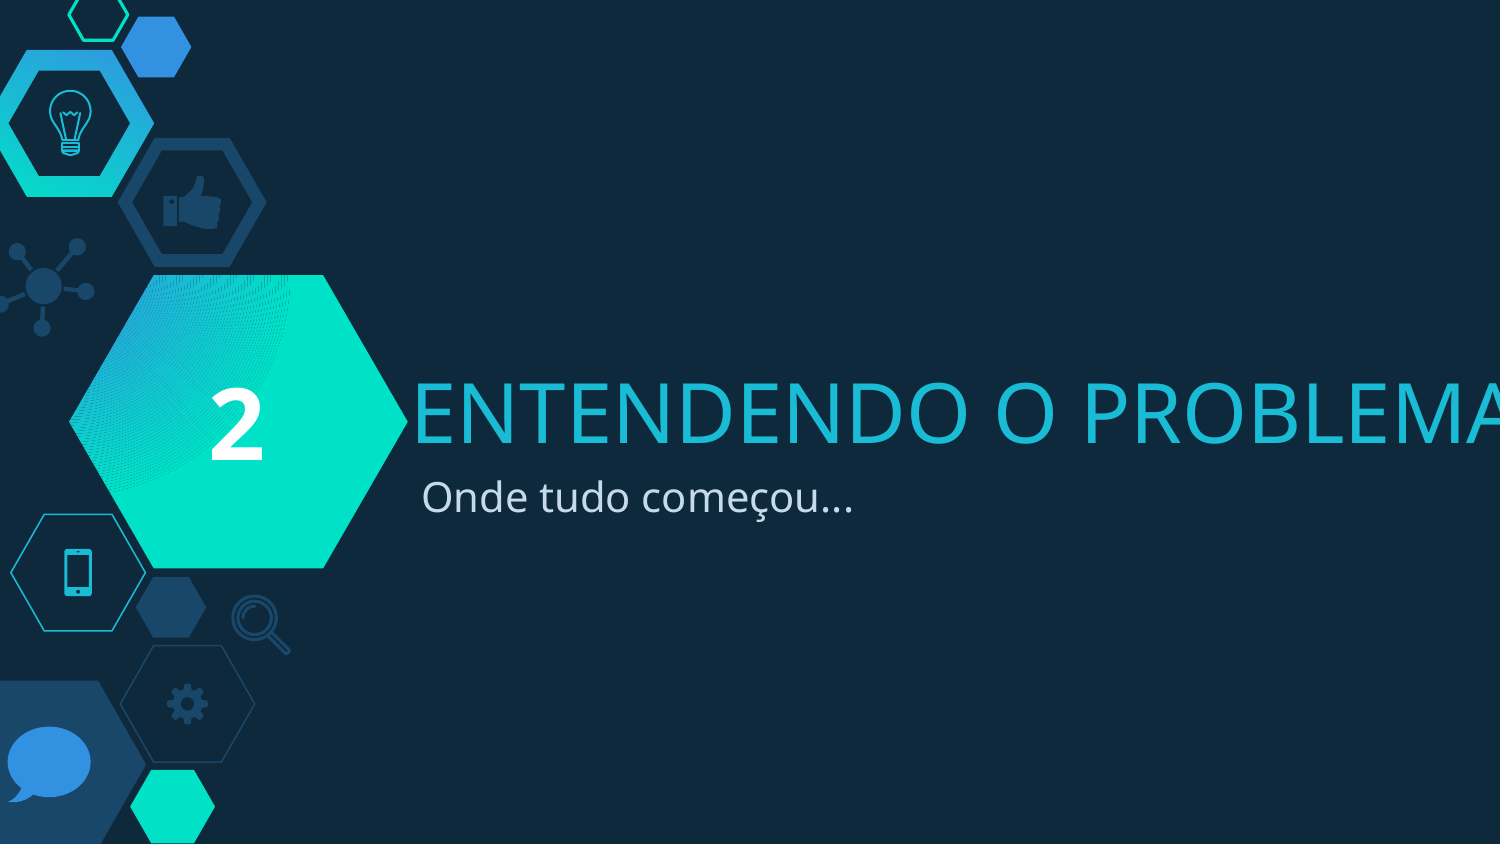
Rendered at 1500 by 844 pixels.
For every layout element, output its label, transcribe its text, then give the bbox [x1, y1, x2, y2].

text_box 2 [67, 275, 407, 566]
subtitle Onde tudo começou... [406, 455, 1341, 585]
title Entendendo o Problema [407, 327, 1500, 476]
